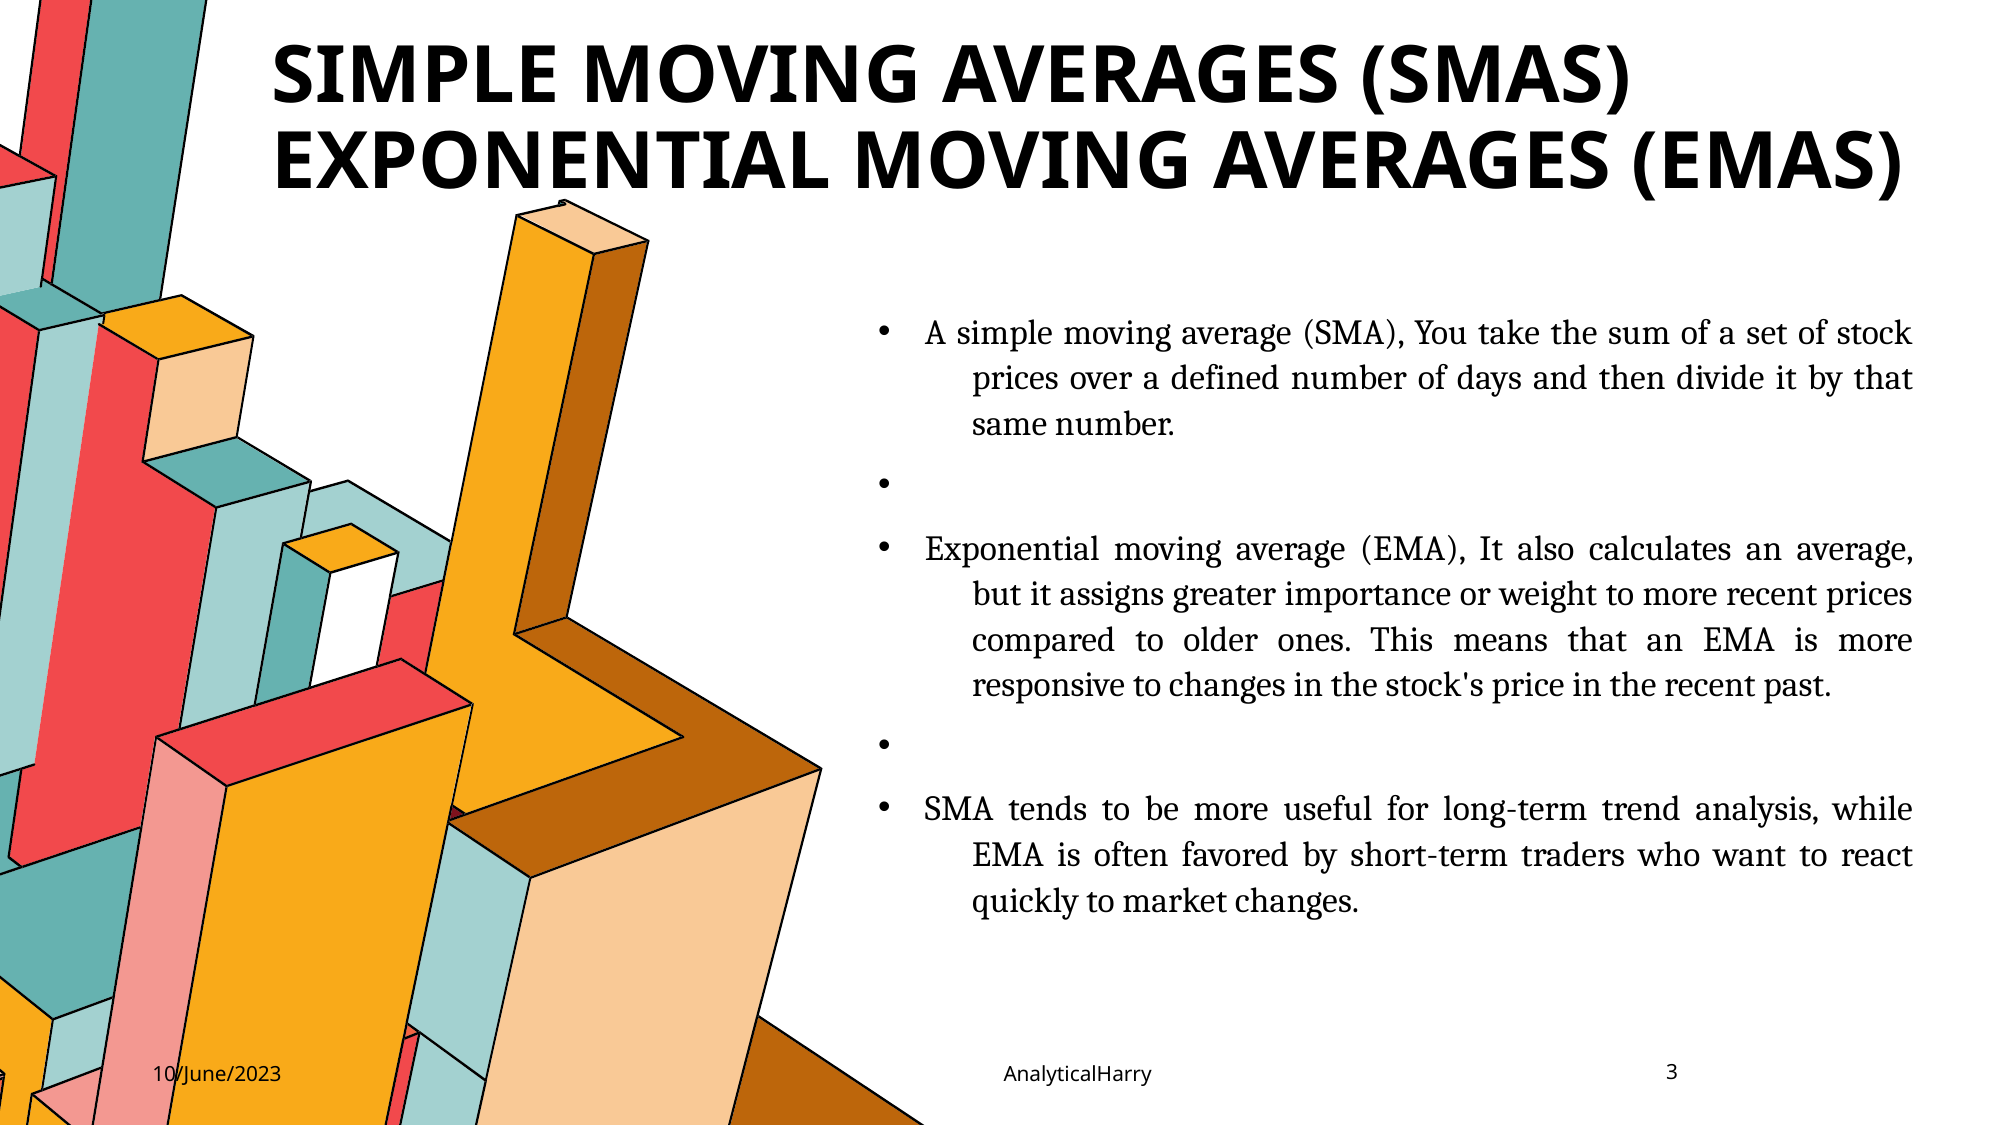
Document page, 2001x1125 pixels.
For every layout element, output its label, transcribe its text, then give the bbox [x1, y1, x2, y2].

text_box [1651, 1042, 1922, 1103]
text_box 10/June/2023 [137, 1042, 588, 1103]
list A simple moving average (SMA), You take the sum of a set of stock prices over a defined number of days and then divide it by that same number. Exponential moving average (EMA), It also calculates an average, but it assigns greater importance or weight to more recent prices compared to older ones. This means that an EMA is more responsive to changes in the stock's price in the recent past. SMA tends to be more useful for long-term trend analysis, while EMA is often favored by short-term traders who want to react quickly to market changes. [863, 298, 1929, 942]
title simple moving averages (SMAs) exponential moving averages (EMAs) [256, 11, 1979, 229]
text_box AnalyticalHarry [988, 1042, 1484, 1103]
